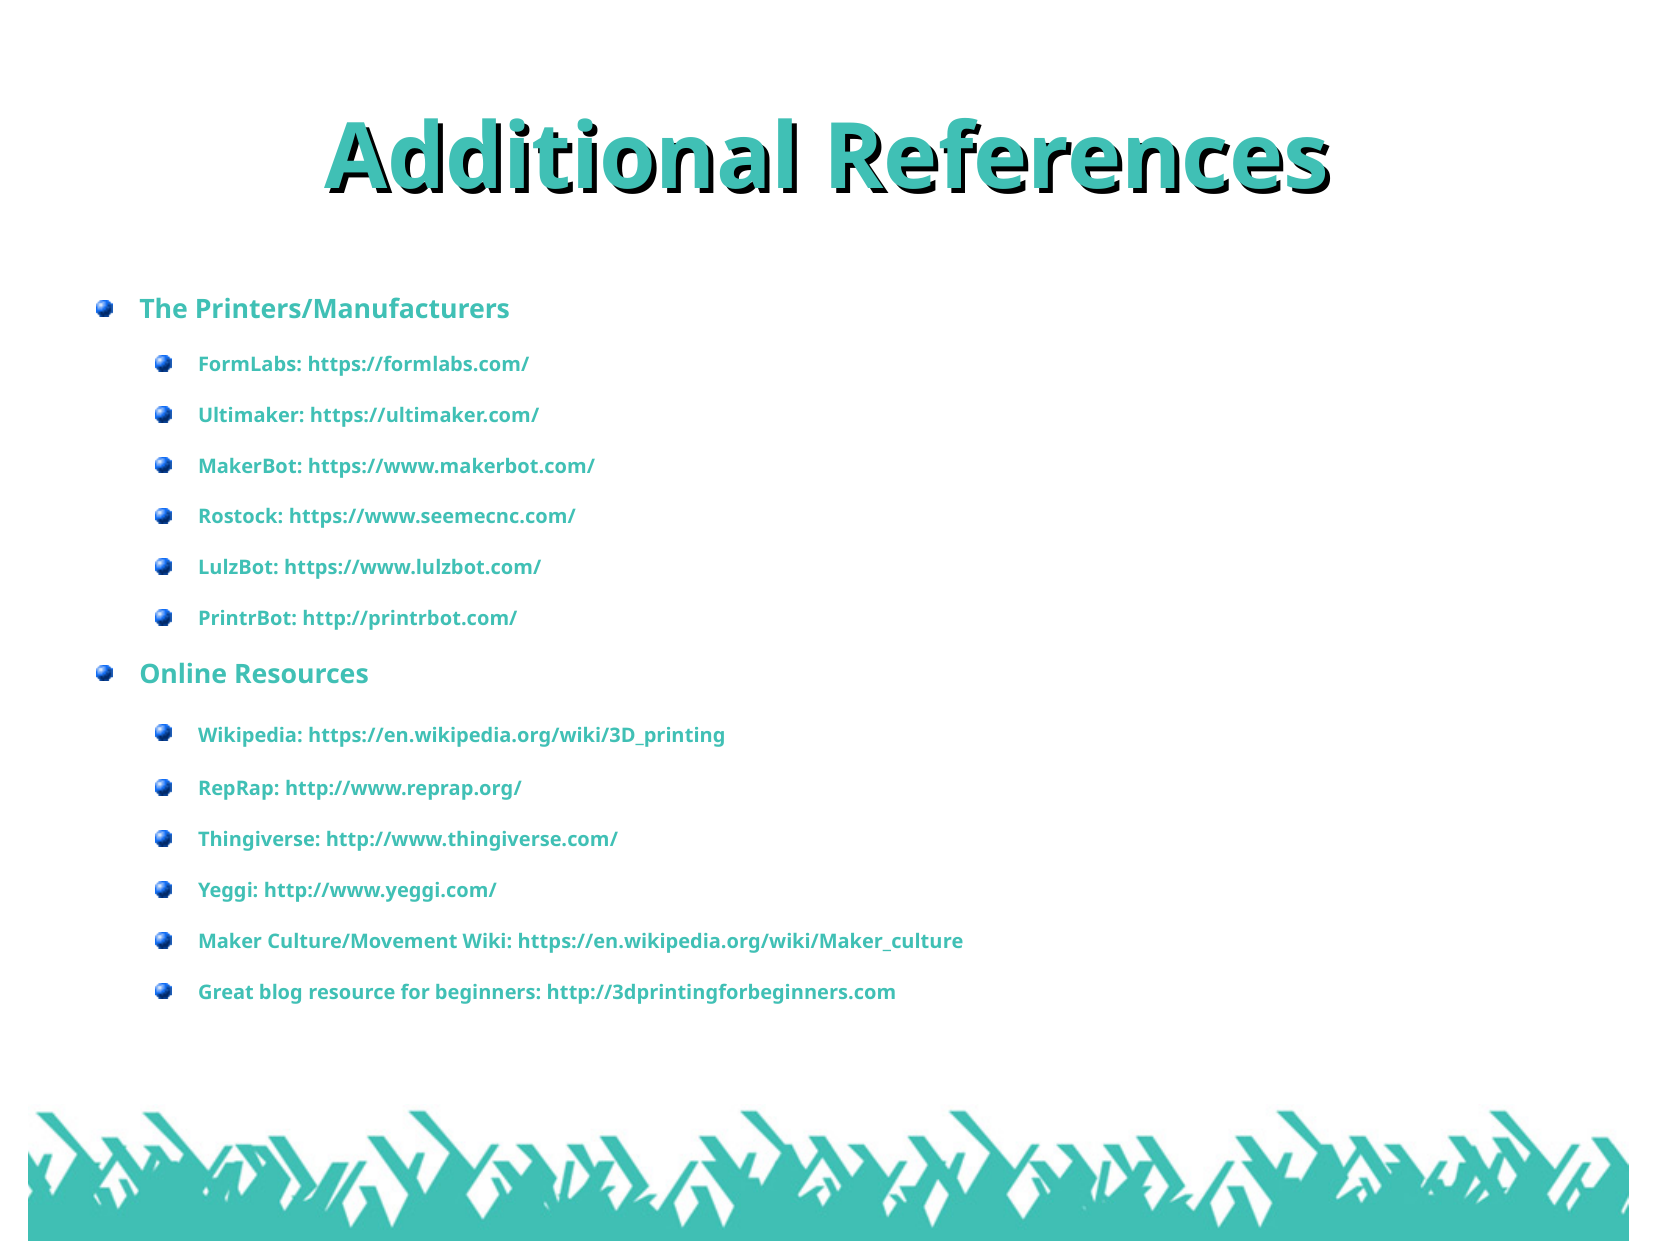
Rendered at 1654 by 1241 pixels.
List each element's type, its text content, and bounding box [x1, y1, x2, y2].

list The Printers/Manufacturers FormLabs: https://formlabs.com/ Ultimaker: https://ultimaker.com/ MakerBot: https://www.makerbot.com/ Rostock: https://www.seemecnc.com/ LulzBot: https://www.lulzbot.com/ PrintrBot: http://printrbot.com/ Online Resources Wikipedia: https://en.wikipedia.org/wiki/3D_printing RepRap: http://www.reprap.org/ Thingiverse: http://www.thingiverse.com/ Yeggi: http://www.yeggi.com/ Maker Culture/Movement Wiki: https://en.wikipedia.org/wiki/Maker_culture Great blog resource for beginners: http://3dprintingforbeginners.com [82, 290, 1571, 1010]
title Additional References [82, 49, 1571, 257]
picture [28, 1104, 1629, 1241]
